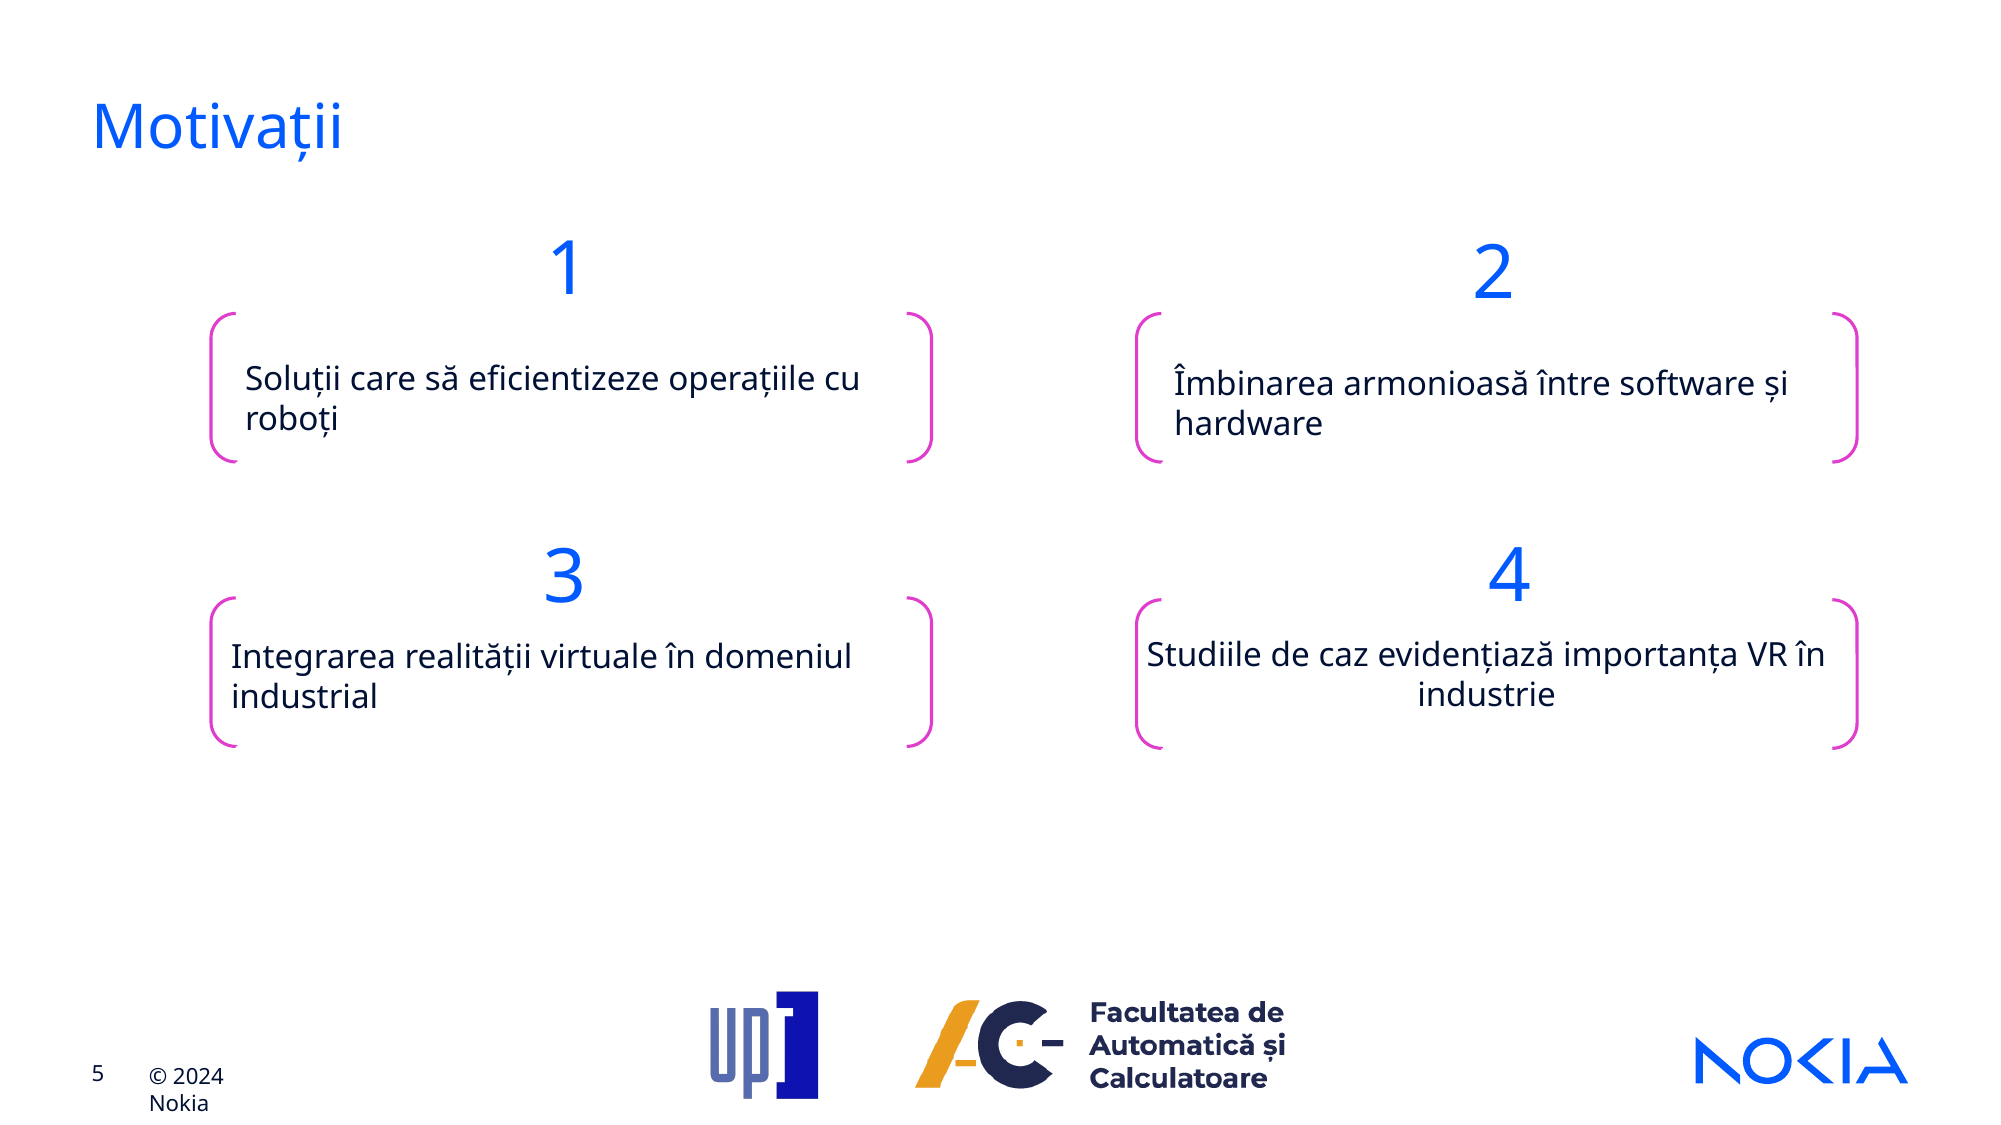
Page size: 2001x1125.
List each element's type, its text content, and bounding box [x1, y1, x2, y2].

text_box 4 [1473, 519, 1541, 626]
list Motivații [91, 86, 1909, 162]
text_box 3 [528, 520, 596, 627]
text_box 1 [531, 212, 599, 319]
text_box Integrarea realității virtuale în domeniul industrial [231, 635, 932, 759]
text_box Îmbinarea armonioasă între software și hardware [1174, 361, 1875, 485]
text_box Soluții care să eficientizeze operațiile cu roboți [244, 356, 946, 481]
list [91, 167, 1909, 988]
text_box 2 [1457, 216, 1525, 323]
text_box Studiile de caz evidențiază importanța VR în industrie [1136, 633, 1838, 757]
